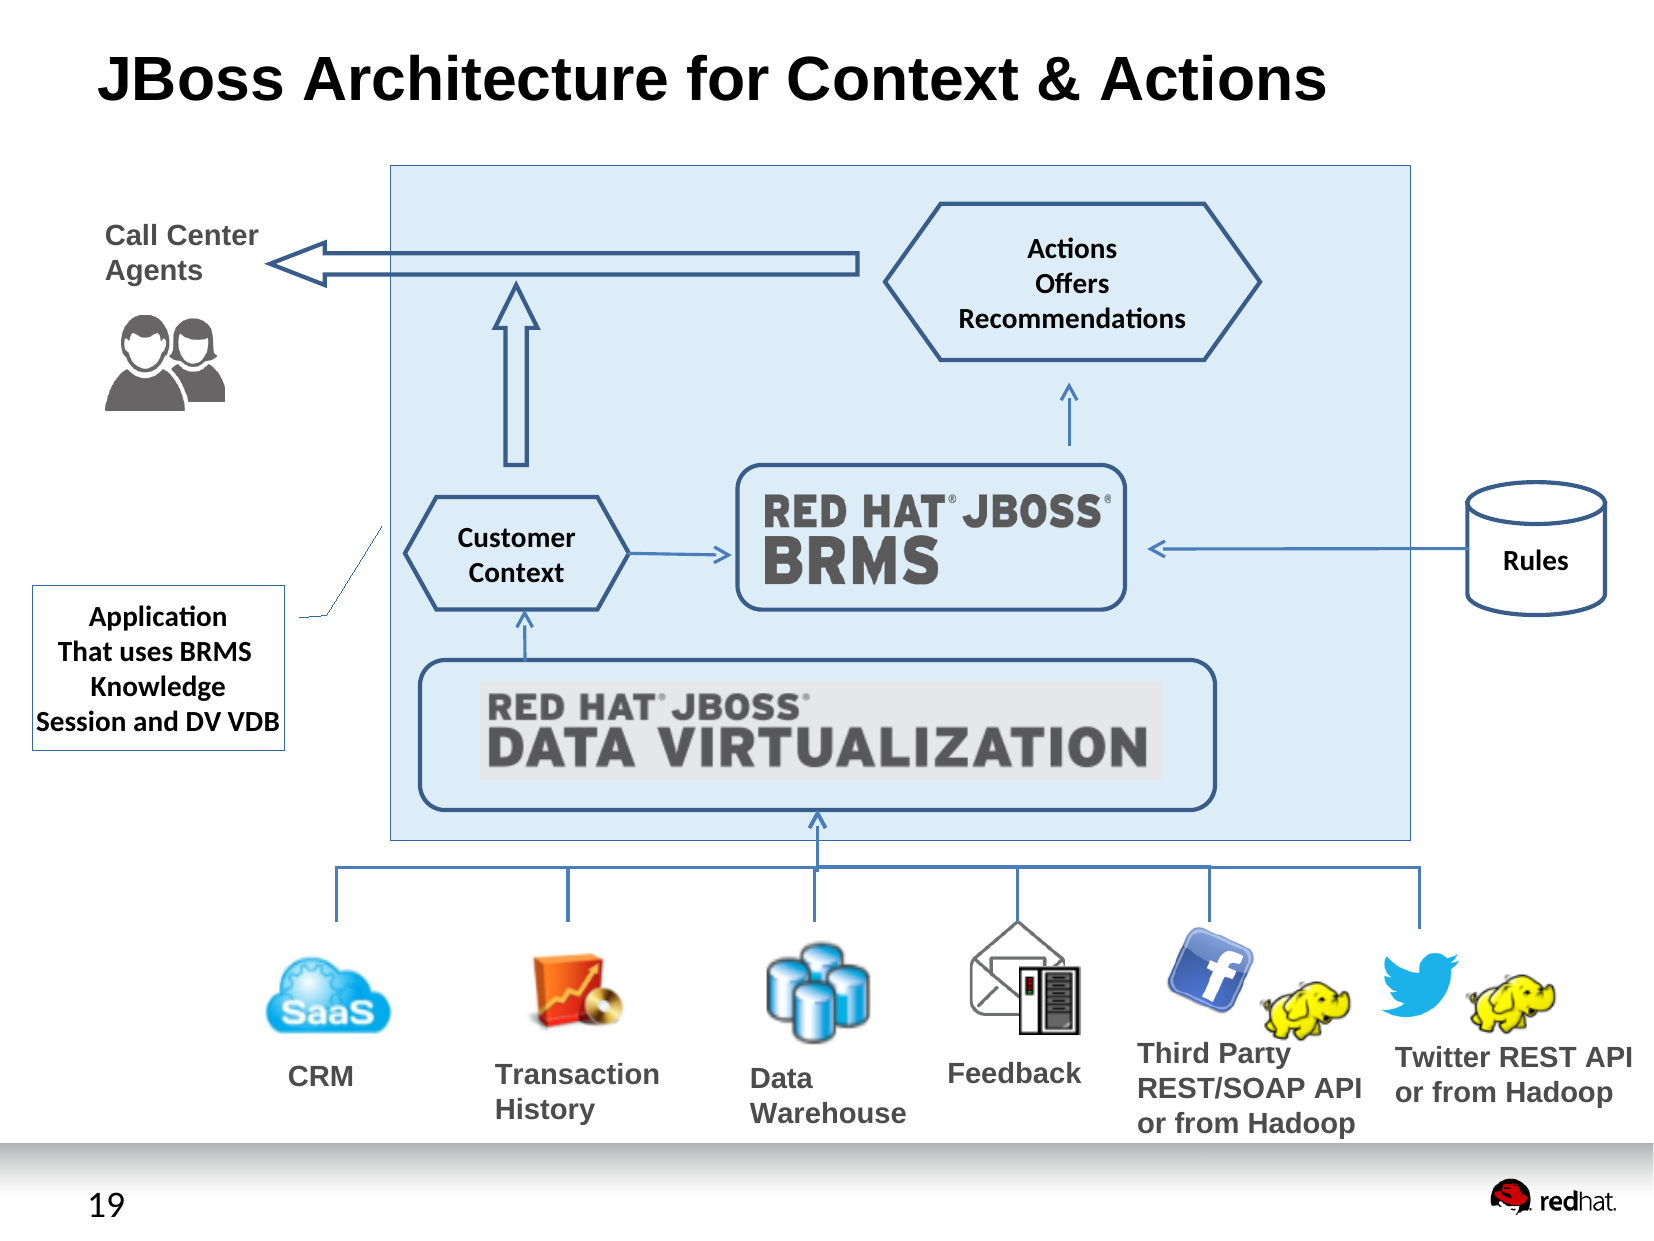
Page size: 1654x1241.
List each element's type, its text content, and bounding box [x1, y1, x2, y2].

text_box Data Warehouse [735, 1049, 949, 1141]
picture [105, 315, 226, 411]
text_box Application That uses BRMS Knowledge Session and DV VDB [32, 585, 284, 750]
text_box Actions Offers Recommendations [885, 203, 1261, 361]
text_box CRM [273, 1048, 391, 1093]
picture [1159, 920, 1358, 1047]
picture [0, 1143, 1654, 1241]
text_box Feedback [932, 1044, 1146, 1136]
picture [969, 920, 1081, 1036]
text_box Twitter REST API or from Hadoop [1380, 1028, 1591, 1126]
title JBoss Architecture for Context & Actions [82, 37, 1571, 225]
picture [525, 948, 631, 1036]
picture [765, 494, 1111, 586]
text_box [390, 256, 855, 272]
text_box Transaction History [479, 1045, 676, 1150]
picture [480, 681, 1162, 781]
picture [1365, 929, 1563, 1040]
picture [750, 939, 886, 1051]
text_box Call Center Agents [90, 207, 283, 286]
text_box Rules [1467, 482, 1606, 616]
text_box Customer Context [404, 497, 628, 610]
text_box [390, 225, 1411, 841]
picture [240, 942, 411, 1048]
text_box Third Party REST/SOAP API or from Hadoop [1122, 1024, 1348, 1121]
